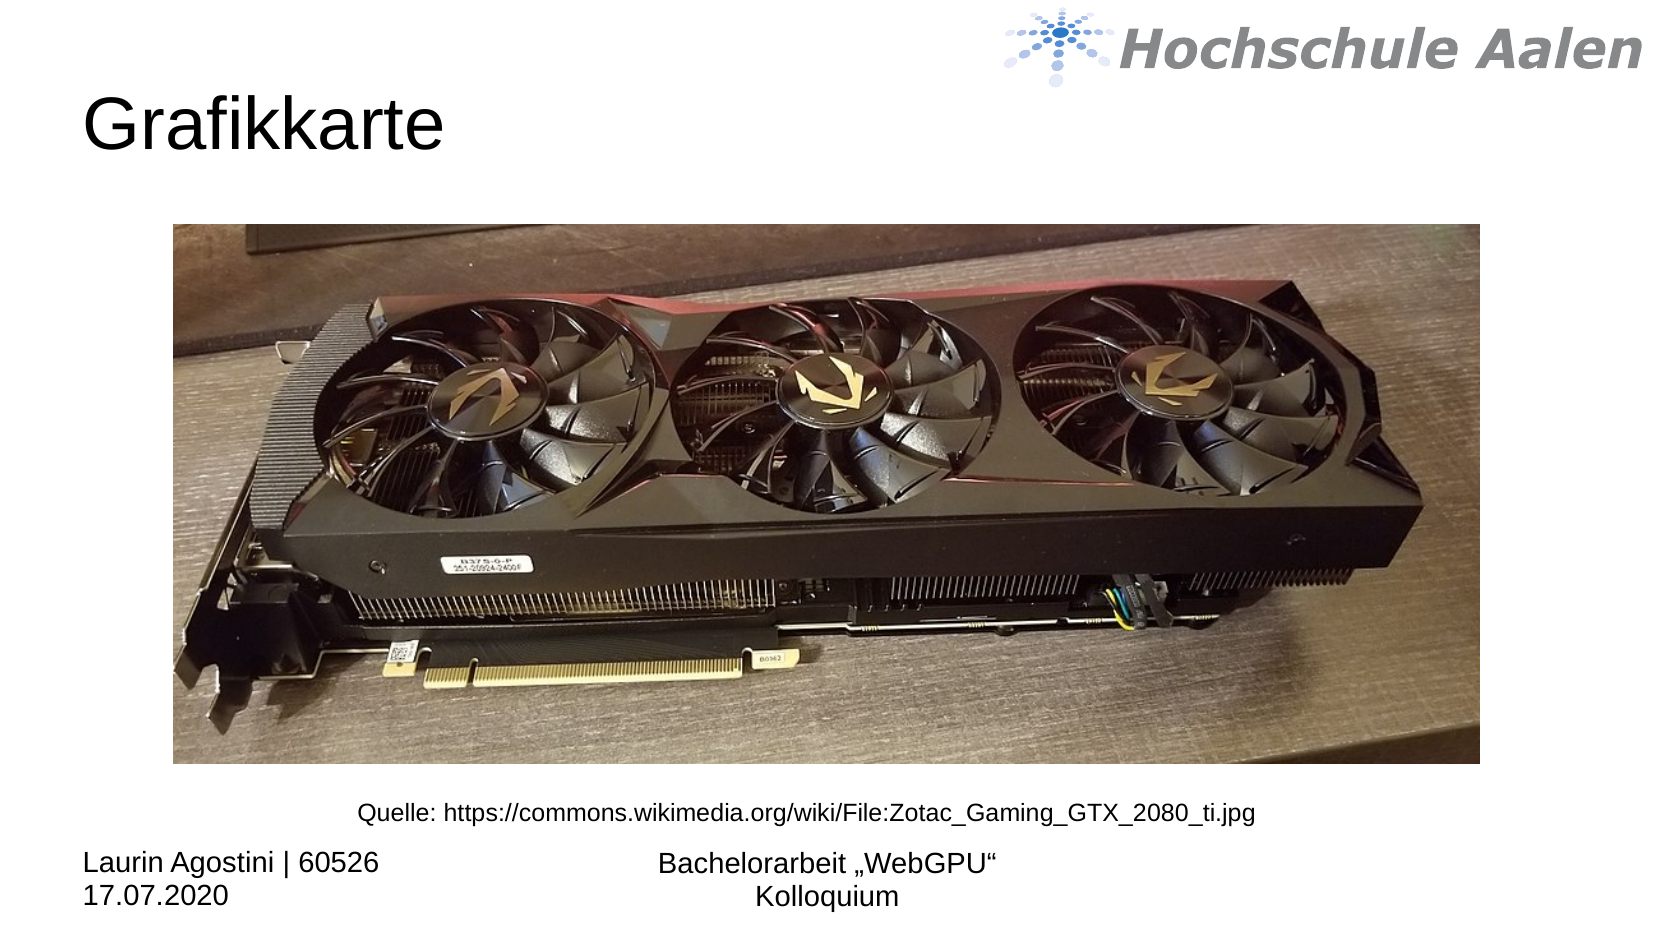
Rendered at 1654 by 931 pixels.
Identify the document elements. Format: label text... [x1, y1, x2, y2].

text_box Quelle: https://commons.wikimedia.org/wiki/File:Zotac_Gaming_GTX_2080_ti.jpg [342, 791, 1273, 835]
title Grafikkarte [82, 47, 1235, 201]
picture [173, 224, 1480, 764]
